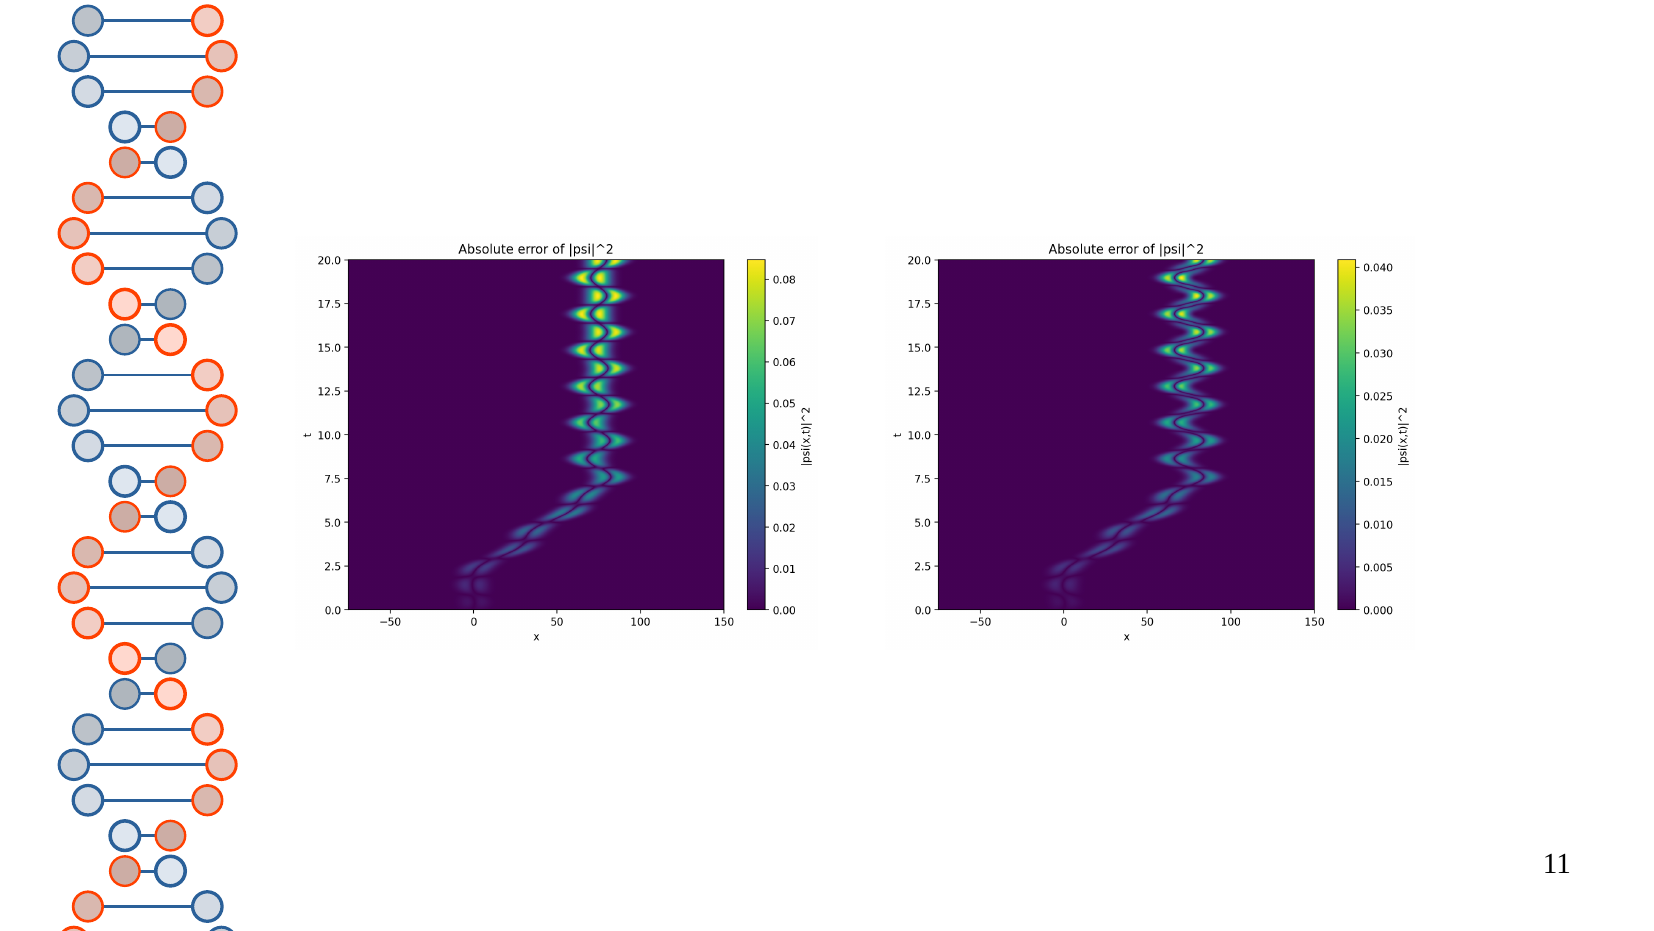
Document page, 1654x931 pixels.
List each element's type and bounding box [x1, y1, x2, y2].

picture [885, 236, 1415, 650]
picture [295, 236, 818, 650]
